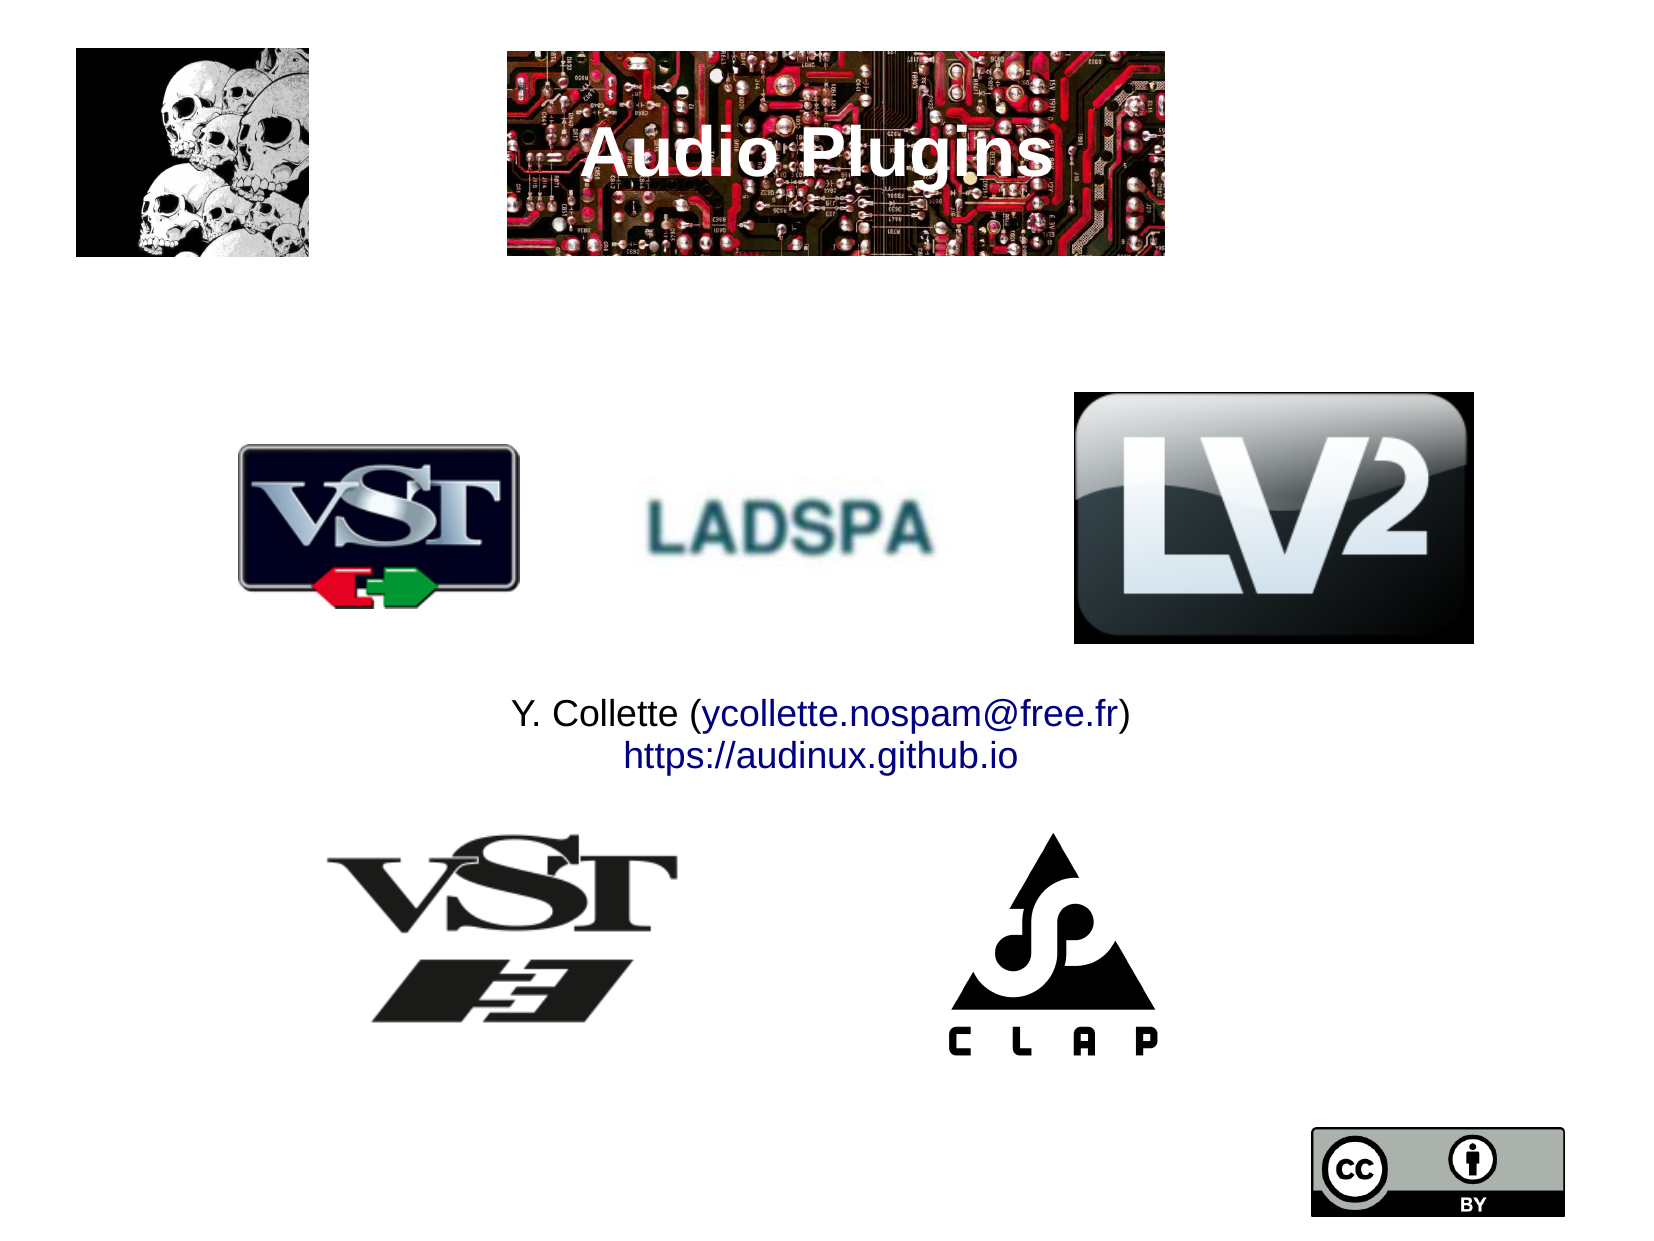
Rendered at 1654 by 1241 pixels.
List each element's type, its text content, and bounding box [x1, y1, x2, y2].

picture [1074, 392, 1474, 644]
picture [913, 797, 1193, 1093]
text_box Audio Plugins [564, 104, 1087, 278]
picture [238, 444, 520, 609]
picture [1311, 1127, 1565, 1217]
text_box Y. Collette (ycollette.nospam@free.fr) https://audinux.github.io [490, 685, 1152, 784]
picture [76, 48, 309, 257]
picture [632, 478, 945, 573]
picture [507, 51, 1165, 256]
picture [307, 720, 698, 1112]
